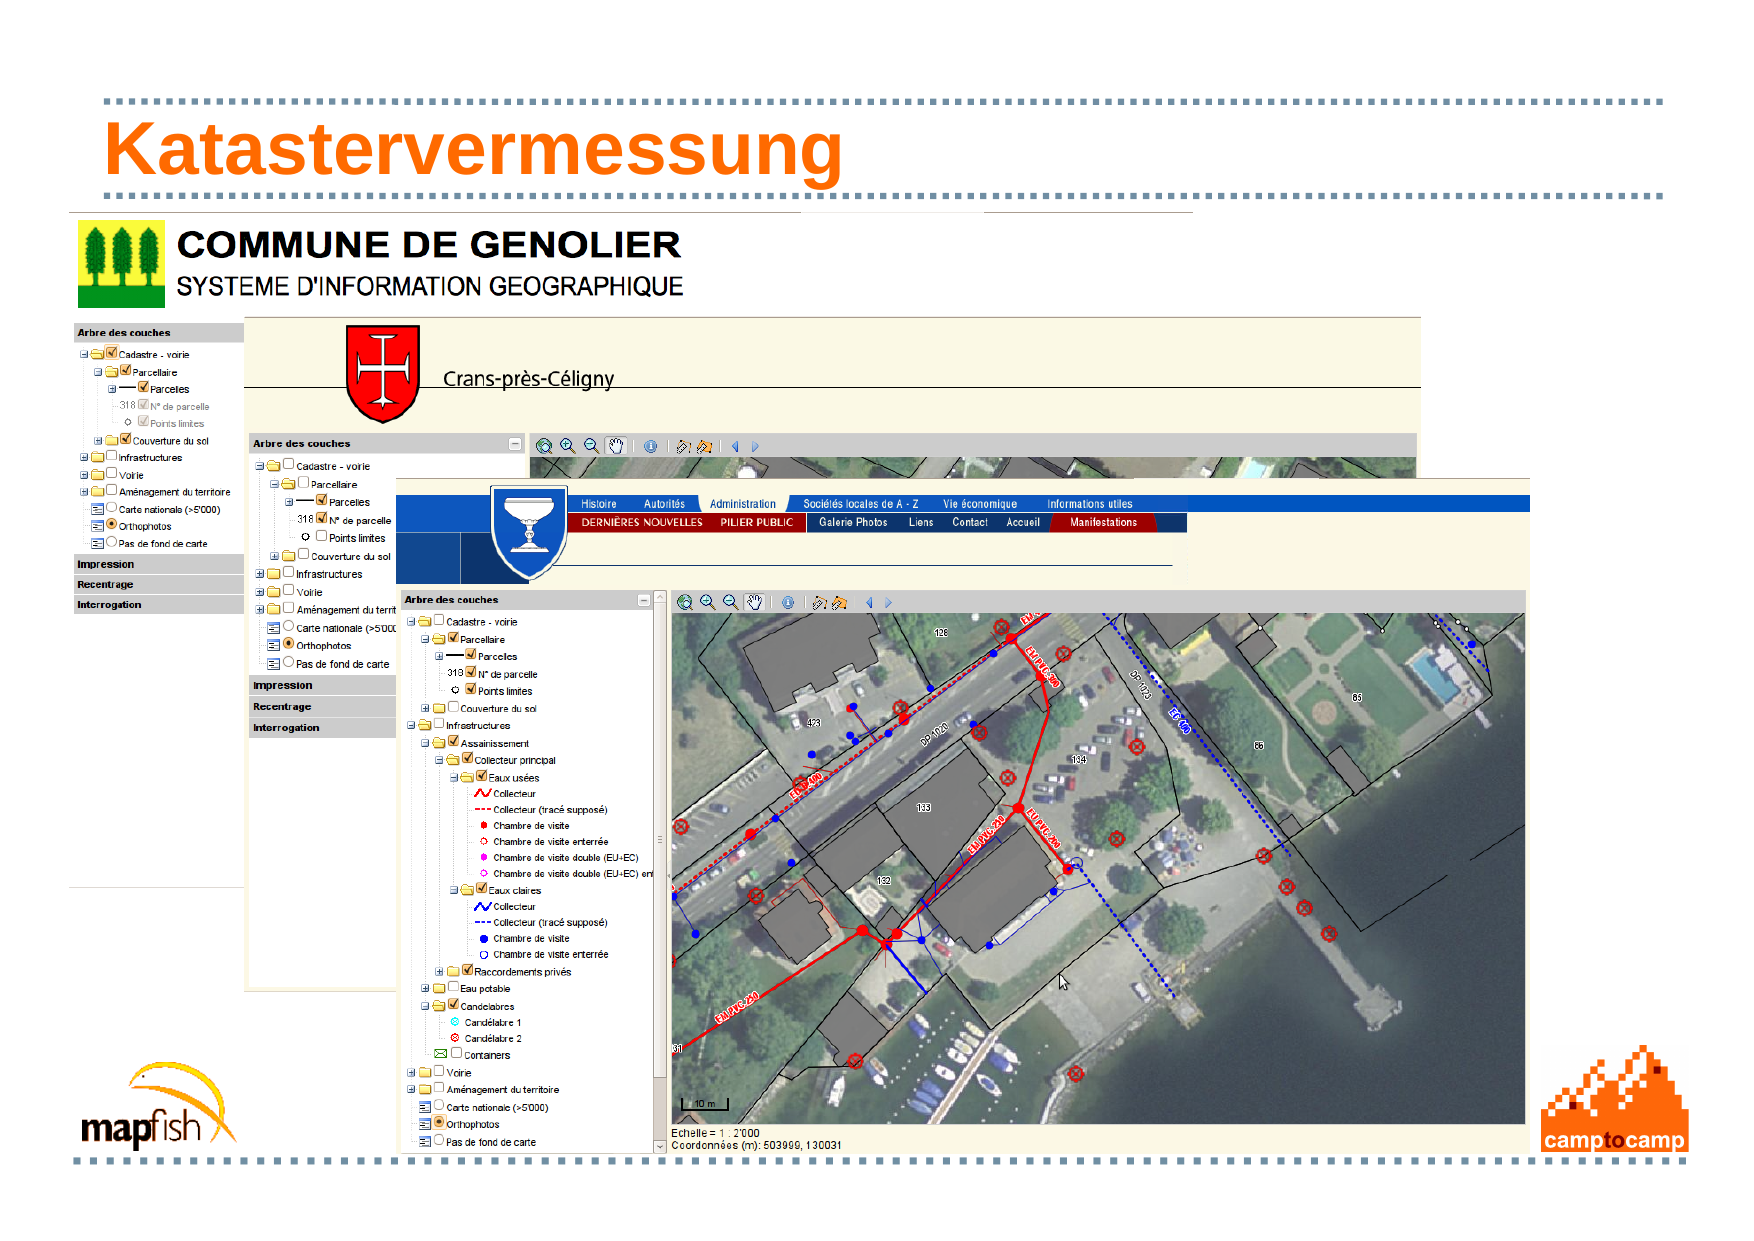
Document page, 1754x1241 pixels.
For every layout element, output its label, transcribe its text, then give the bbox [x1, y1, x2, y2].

picture [82, 1062, 237, 1151]
title Katastervermessung [103, 104, 1660, 193]
picture [69, 212, 1530, 1154]
picture [1541, 1045, 1689, 1152]
